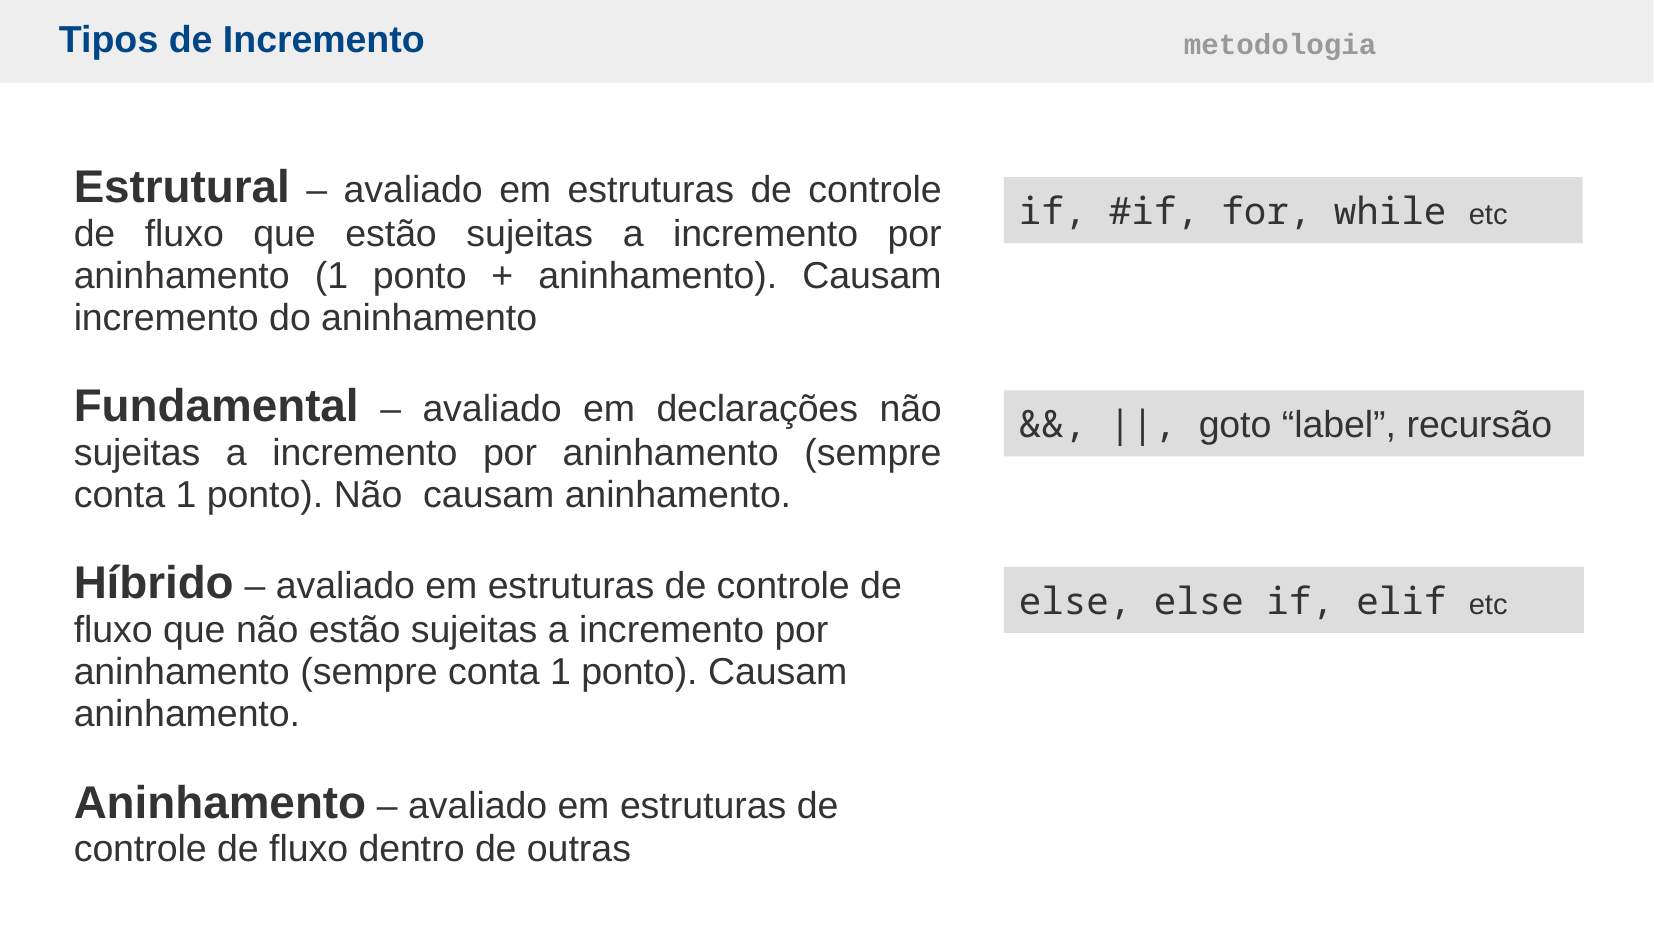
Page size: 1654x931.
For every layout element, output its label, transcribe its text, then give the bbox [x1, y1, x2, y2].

text_box if, #if, for, while etc [1003, 177, 1583, 236]
text_box [0, 0, 1654, 83]
text_box &&, ||, goto “label”, recursão [1003, 390, 1584, 449]
title Tipos de Incremento [59, 14, 1182, 66]
text_box Estrutural – avaliado em estruturas de controle de fluxo que estão sujeitas a incremento por aninhamento (1 ponto + aninhamento). Causam incremento do aninhamento Fundamental – avaliado em declarações não sujeitas a incremento por aninhamento (sempre conta 1 ponto). Não causam aninhamento. Híbrido – avaliado em estruturas de controle de fluxo que não estão sujeitas a incremento por aninhamento (sempre conta 1 ponto). Causam aninhamento. Aninhamento – avaliado em estruturas de controle de fluxo dentro de outras [59, 153, 957, 878]
text_box metodologia [1169, 23, 1644, 71]
text_box else, else if, elif etc [1003, 566, 1584, 626]
